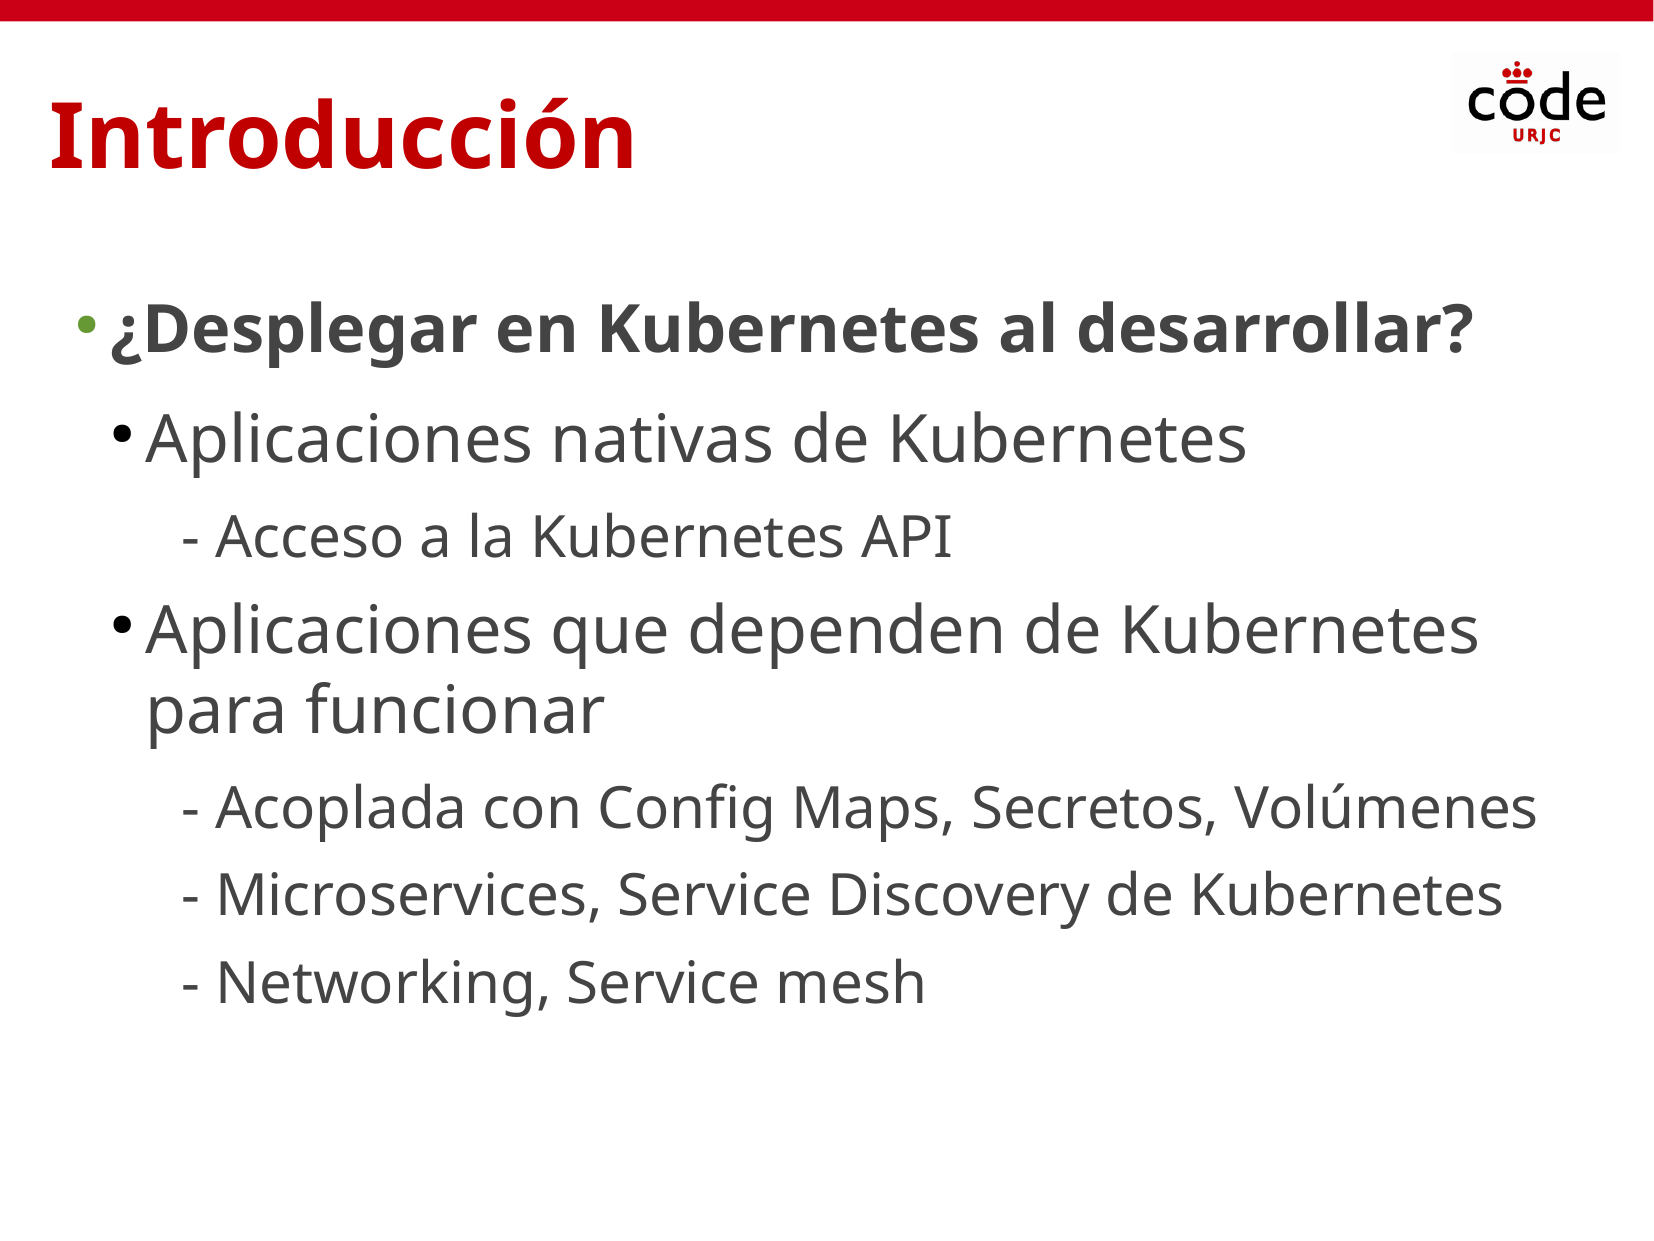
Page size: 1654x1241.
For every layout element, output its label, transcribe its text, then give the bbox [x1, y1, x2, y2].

title Introducción [34, 62, 1437, 126]
list ¿Desplegar en Kubernetes al desarrollar? Aplicaciones nativas de Kubernetes - Acceso a la Kubernetes API Aplicaciones que dependen de Kubernetes para funcionar - Acoplada con Config Maps, Secretos, Volúmenes - Microservices, Service Discovery de Kubernetes - Networking, Service mesh [60, 278, 1587, 1118]
picture [1452, 52, 1620, 154]
